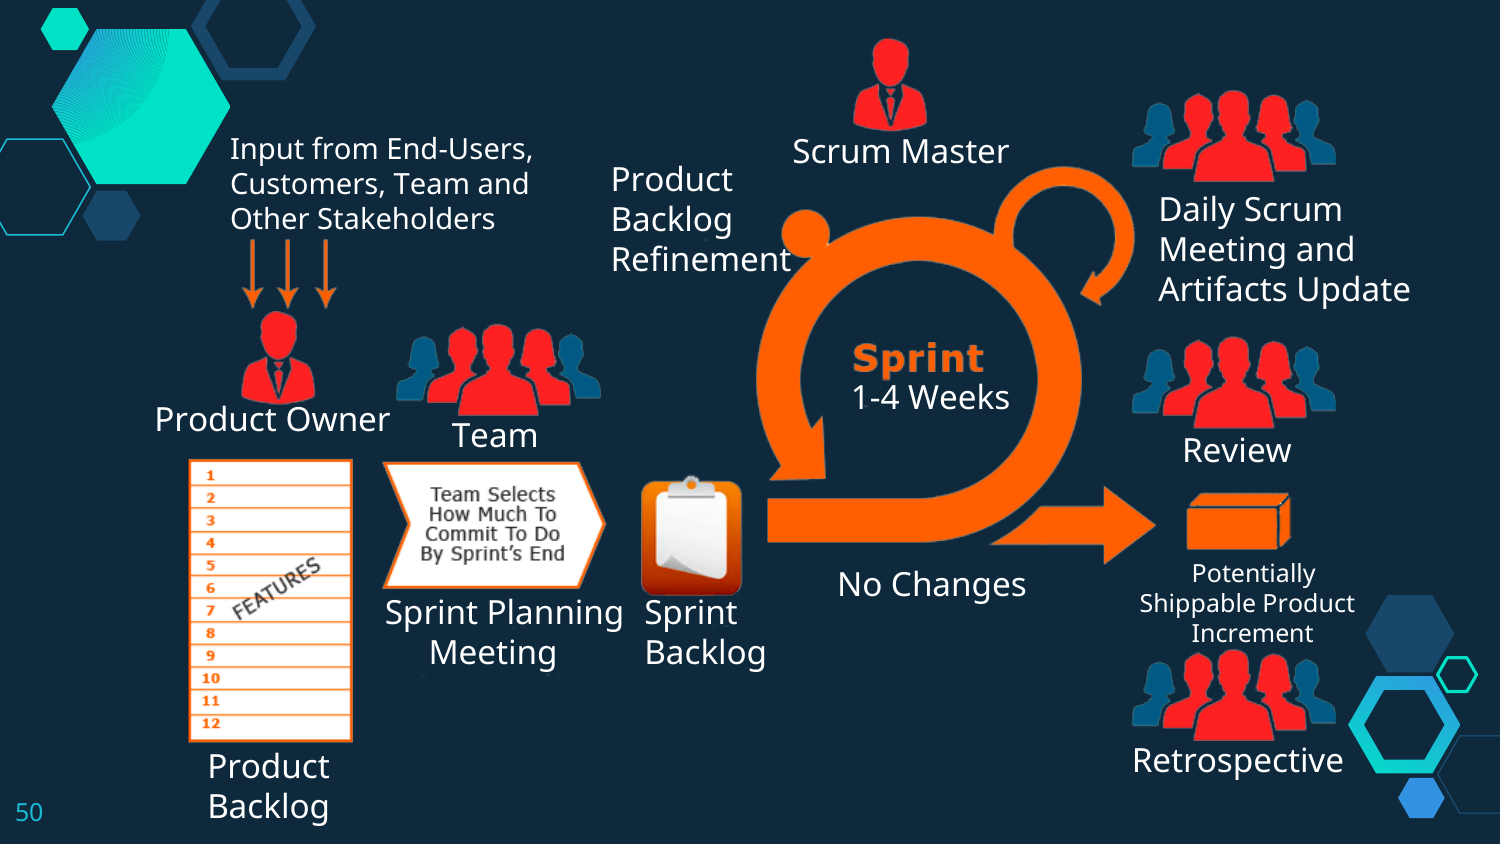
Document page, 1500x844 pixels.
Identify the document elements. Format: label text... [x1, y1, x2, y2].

text_box Review [1167, 422, 1305, 478]
text_box 50 [0, 781, 91, 841]
text_box Sprint Backlog [629, 583, 778, 680]
text_box Daily Scrum Meeting and Artifacts Update [1143, 180, 1424, 318]
text_box Retrospective [1116, 731, 1355, 788]
picture [97, 0, 1363, 841]
text_box Product Owner [139, 390, 394, 447]
text_box 1-4 Weeks [835, 368, 1027, 424]
text_box No Changes [822, 556, 1033, 612]
text_box Product Backlog Refinement [595, 150, 804, 288]
text_box Sprint Planning Meeting [369, 583, 629, 680]
text_box Input from End-Users, Customers, Team and Other Stakeholders [214, 123, 538, 245]
text_box Scrum Master [777, 123, 1018, 179]
text_box Product Backlog [192, 737, 341, 834]
text_box Team [436, 406, 553, 463]
text_box Potentially Shippable Product Increment [1124, 550, 1385, 657]
